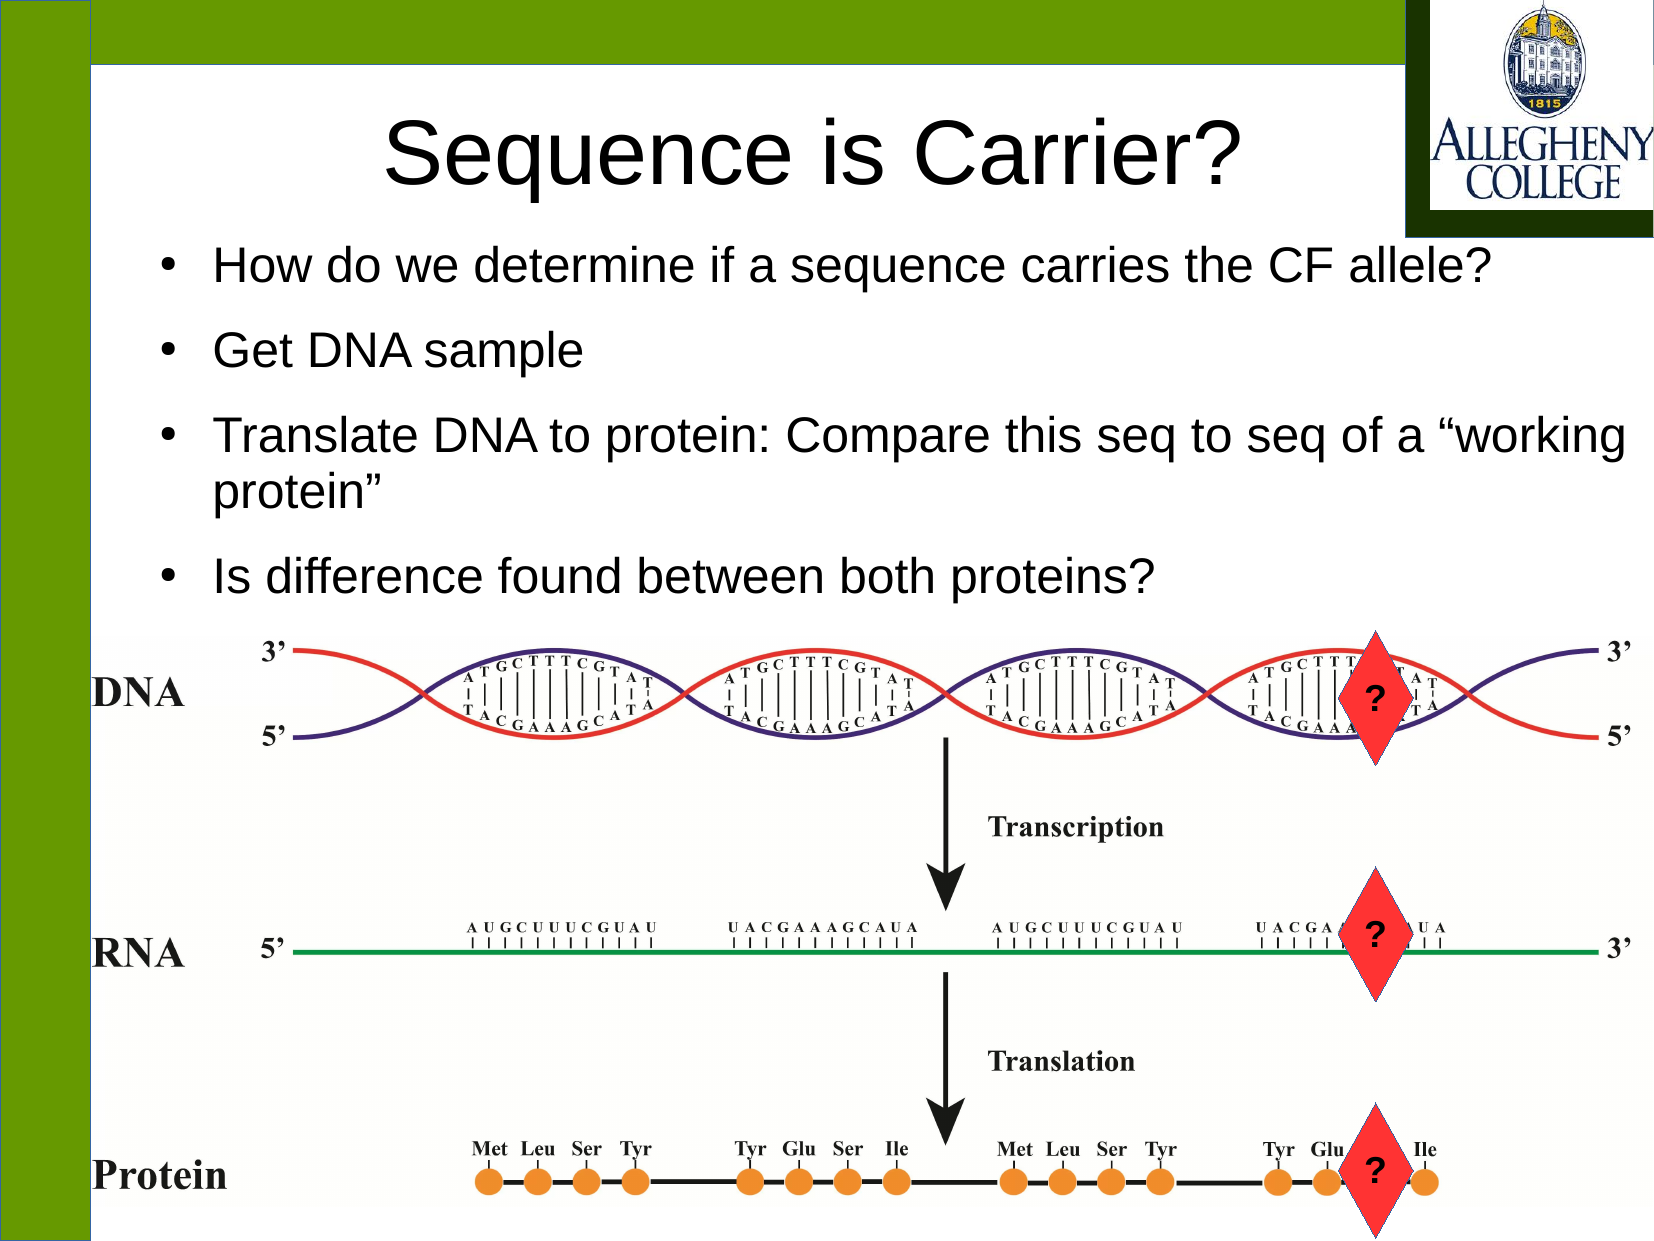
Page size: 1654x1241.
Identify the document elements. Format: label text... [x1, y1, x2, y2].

picture [91, 636, 1654, 1207]
text_box [0, 0, 1654, 1241]
text_box ? [1338, 866, 1414, 1002]
text_box ? [1338, 630, 1414, 766]
list How do we determine if a sequence carries the CF allele? Get DNA sample Translate DNA to protein: Compare this seq to seq of a “working protein” Is difference found between both proteins? [141, 237, 1630, 636]
title Sequence is Carrier? [112, 65, 1405, 257]
text_box ? [1338, 1102, 1414, 1239]
picture [1430, 0, 1654, 210]
